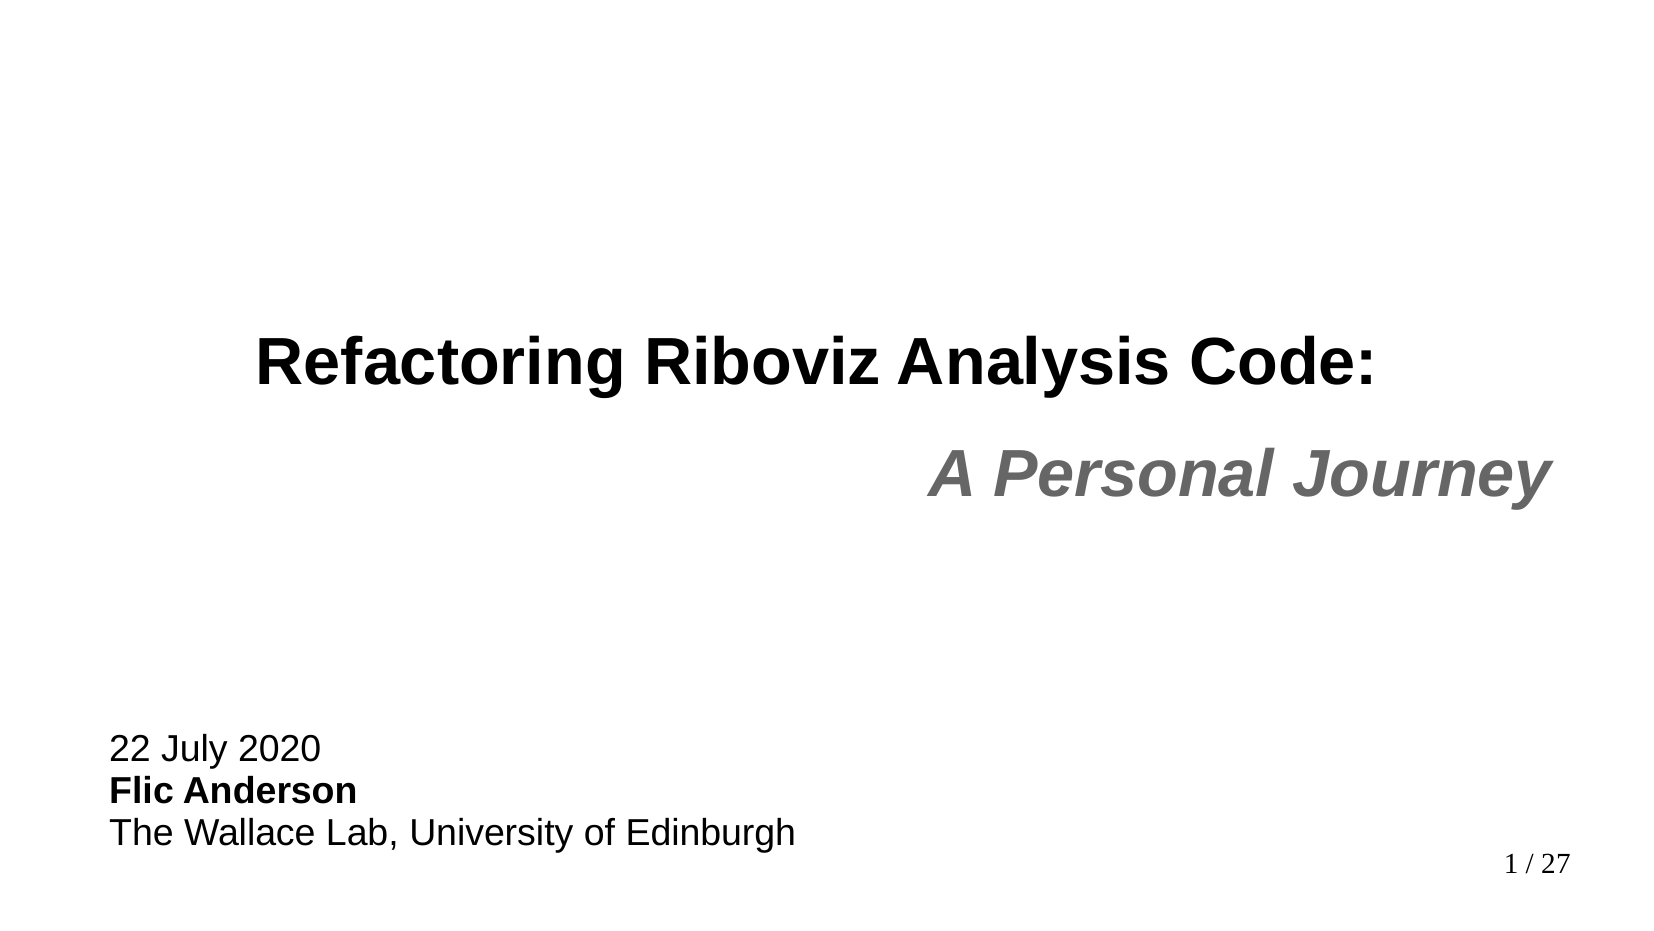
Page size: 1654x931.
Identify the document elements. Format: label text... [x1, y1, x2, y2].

text_box 22 July 2020 Flic Anderson The Wallace Lab, University of Edinburgh [94, 720, 1016, 862]
text_box Refactoring Riboviz Analysis Code: A Personal Journey [82, 129, 1571, 669]
